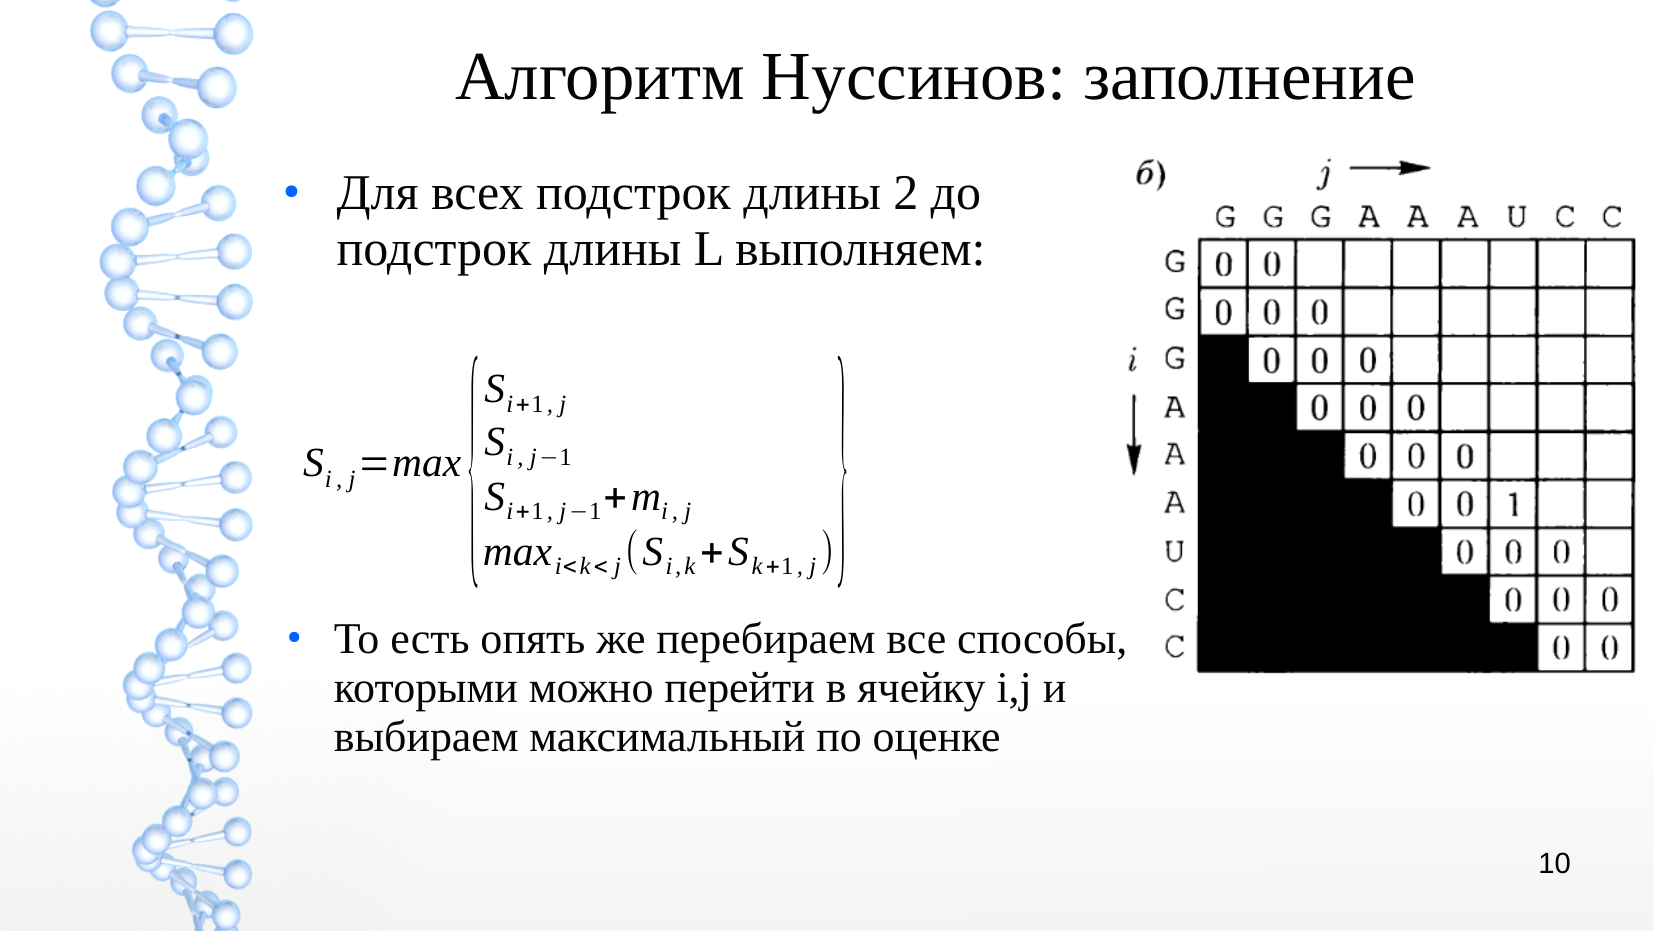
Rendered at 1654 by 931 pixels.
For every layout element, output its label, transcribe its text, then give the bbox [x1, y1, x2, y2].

chart [295, 354, 858, 591]
picture [0, 0, 1654, 931]
list То есть опять же перебираем все способы, которыми можно перейти в ячейку i,j и выбираем максимальный по оценке [271, 614, 1152, 804]
list Для всех подстрок длины 2 до подстрок длины L выполняем: [265, 165, 1122, 355]
title Алгоритм Нуссинов: заполнение [271, 0, 1601, 154]
